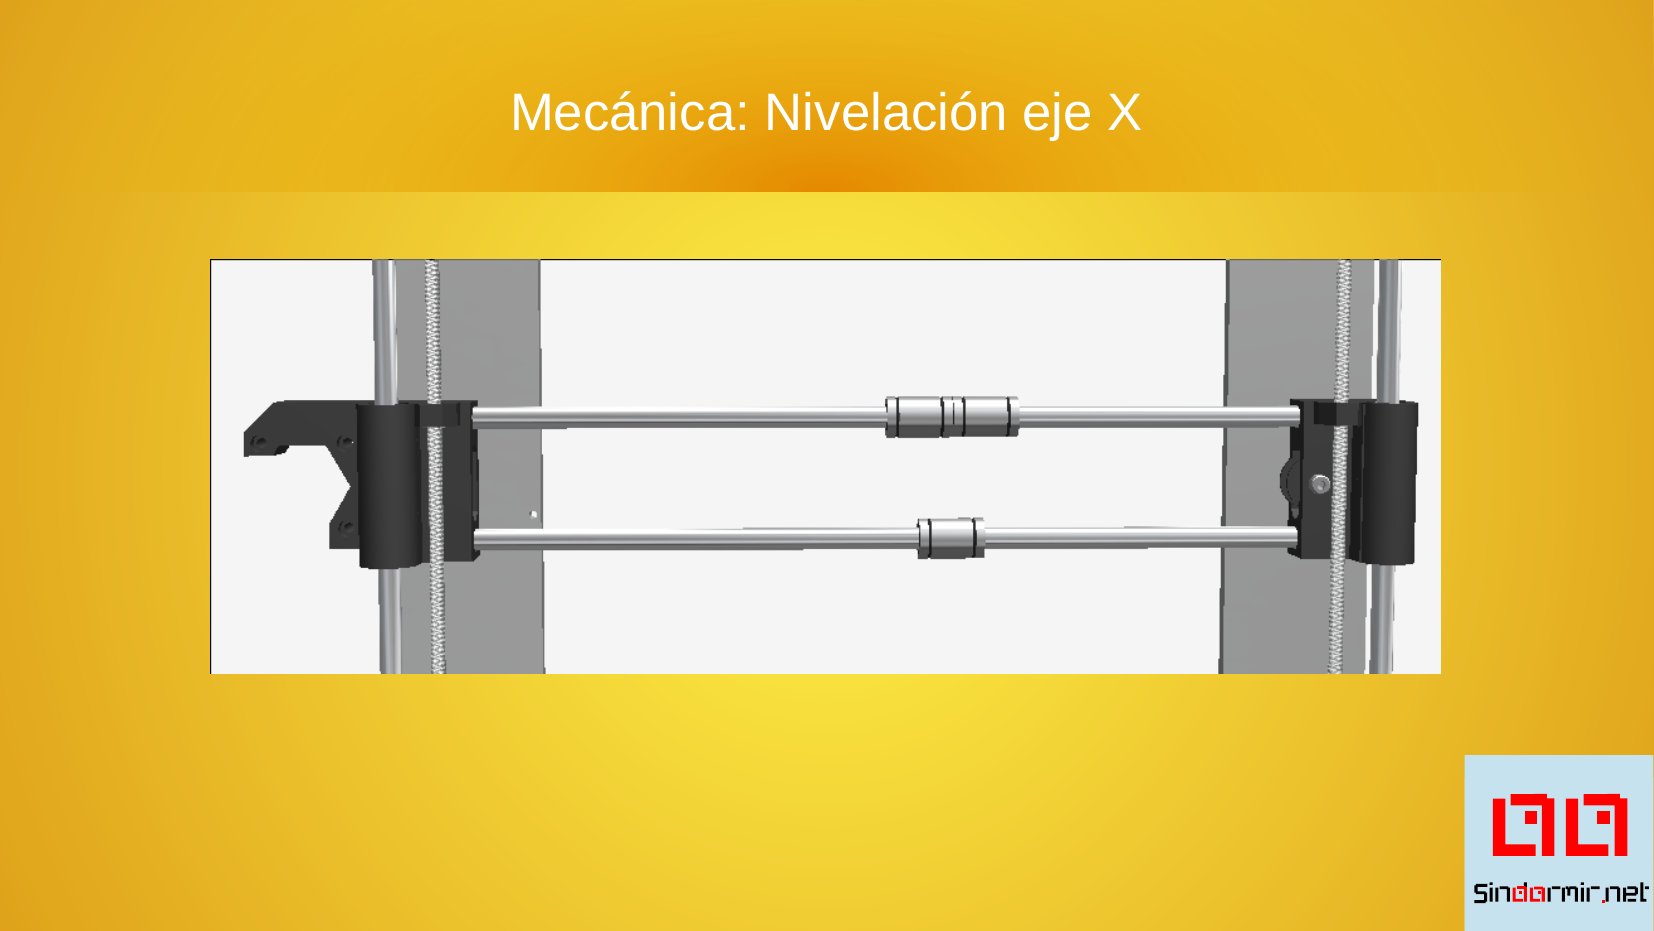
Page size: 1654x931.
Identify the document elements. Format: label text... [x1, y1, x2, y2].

picture [1464, 755, 1654, 931]
title Mecánica: Nivelación eje X [82, 35, 1571, 189]
picture [210, 259, 1441, 674]
